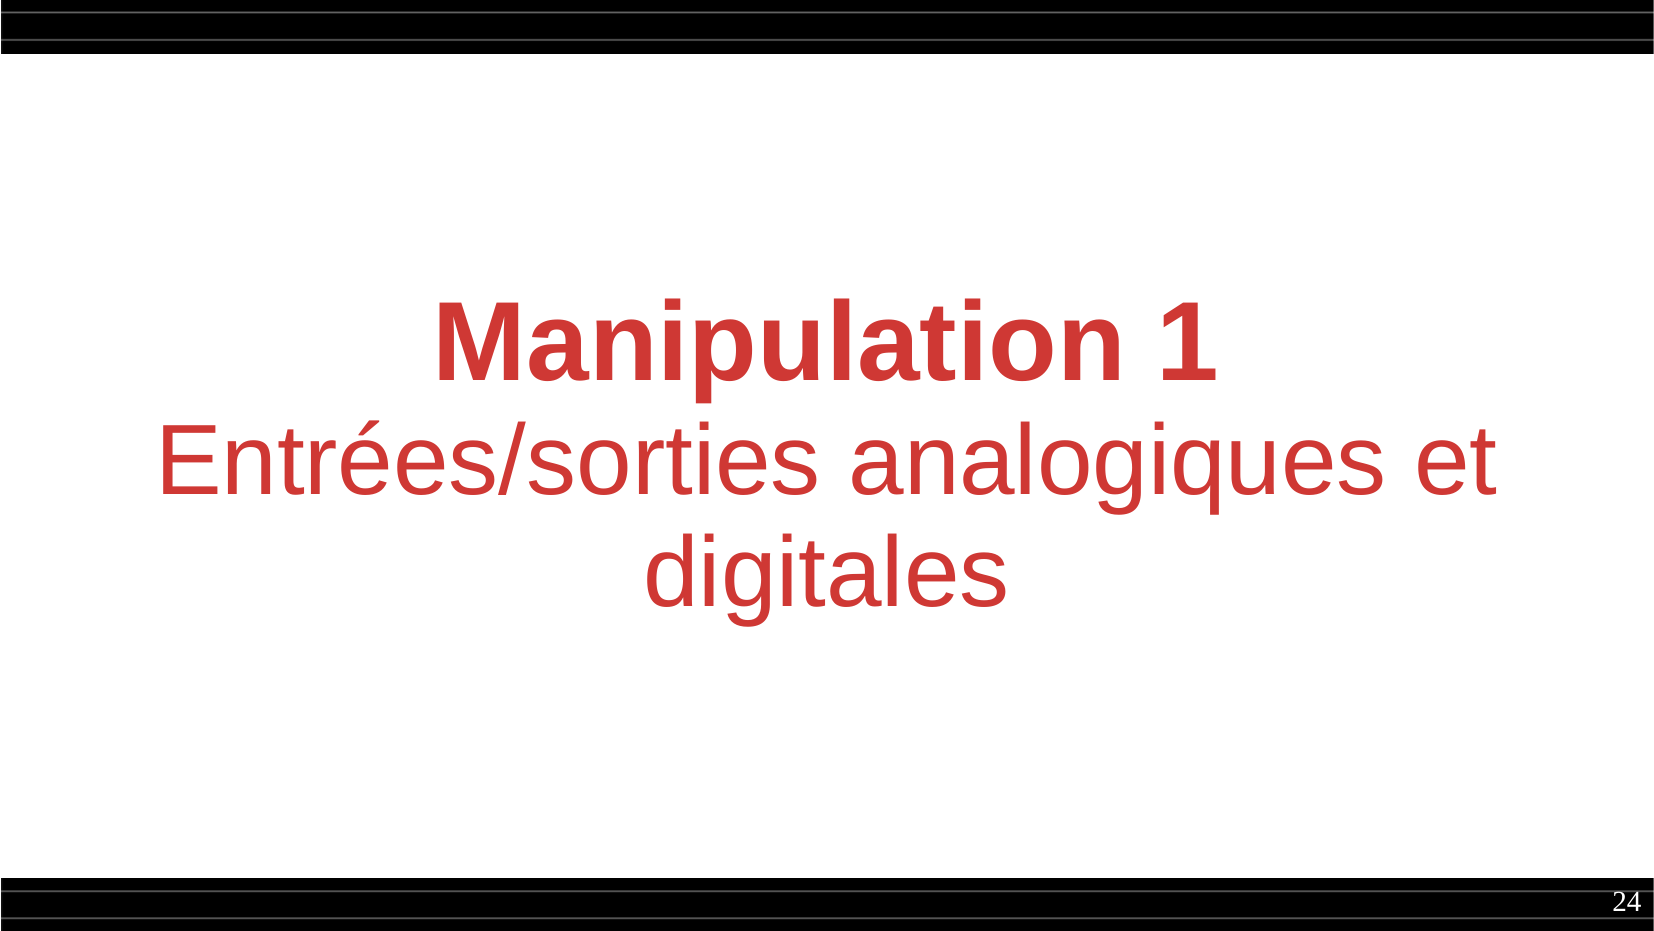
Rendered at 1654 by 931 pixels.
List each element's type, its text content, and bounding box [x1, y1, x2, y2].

picture [1, 878, 1654, 931]
subtitle Manipulation 1 Entrées/sorties analogiques et digitales [82, 92, 1571, 813]
picture [1, 0, 1654, 54]
